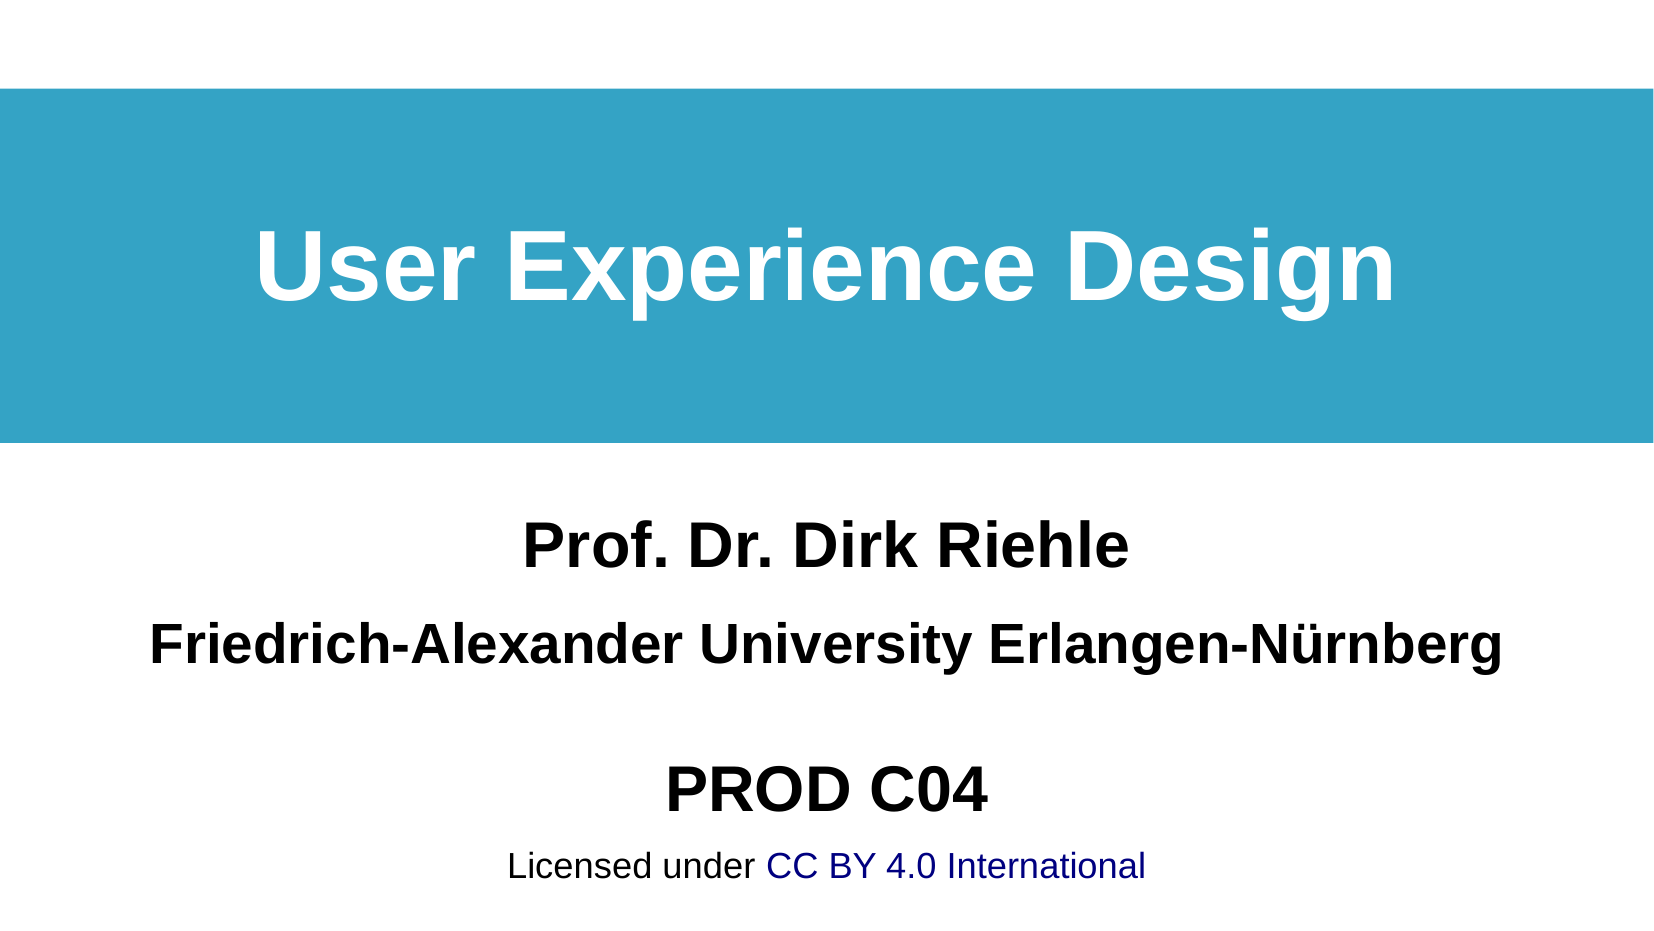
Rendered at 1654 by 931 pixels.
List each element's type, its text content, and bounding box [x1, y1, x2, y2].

title User Experience Design [0, 88, 1654, 443]
subtitle Prof. Dr. Dirk Riehle Friedrich-Alexander University Erlangen-Nürnberg PROD C04 Licensed under CC BY 4.0 International [29, 472, 1625, 886]
